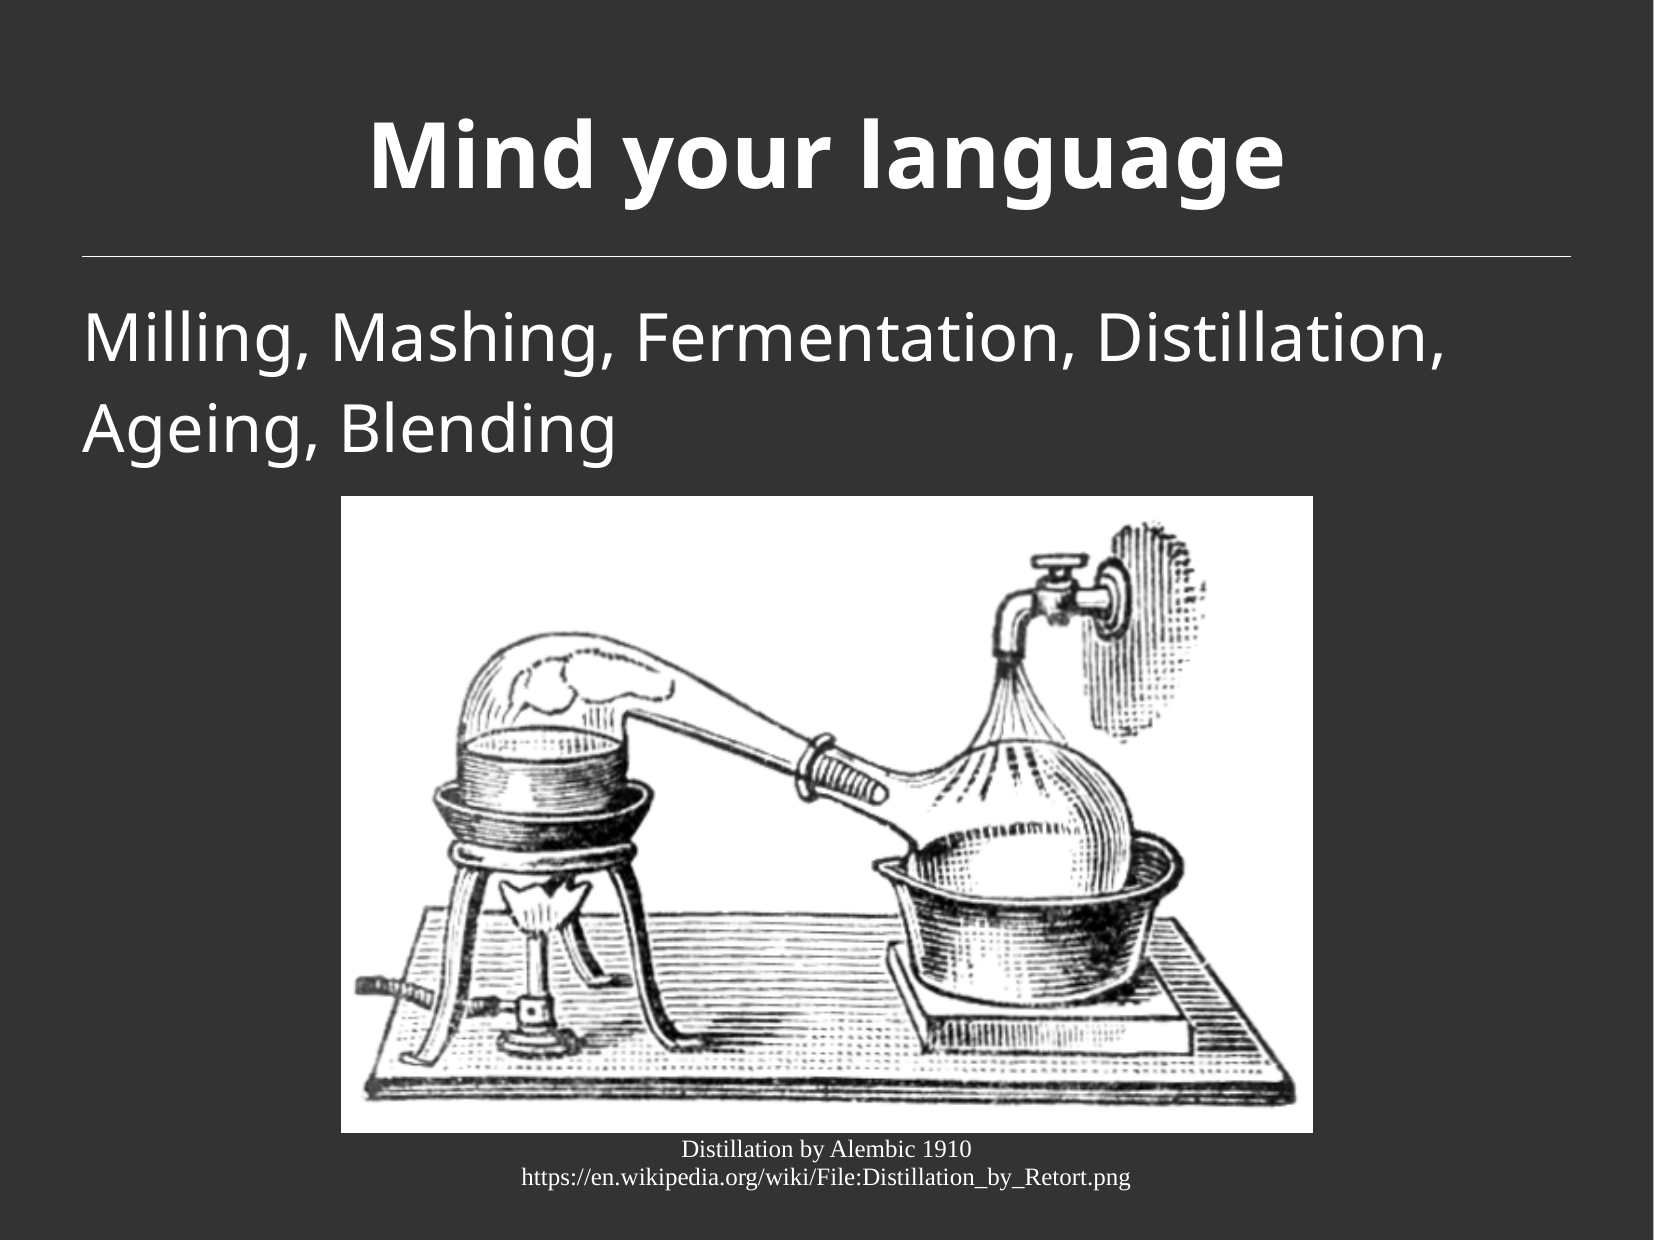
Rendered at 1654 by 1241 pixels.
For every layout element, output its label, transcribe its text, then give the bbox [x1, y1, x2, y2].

picture [341, 496, 1313, 1128]
text_box Distillation by Alembic 1910 https://en.wikipedia.org/wiki/File:Distillation_by_Retort.png [339, 1128, 1314, 1199]
list Milling, Mashing, Fermentation, Distillation, Ageing, Blending [82, 290, 1571, 1010]
title Mind your language [82, 49, 1571, 257]
